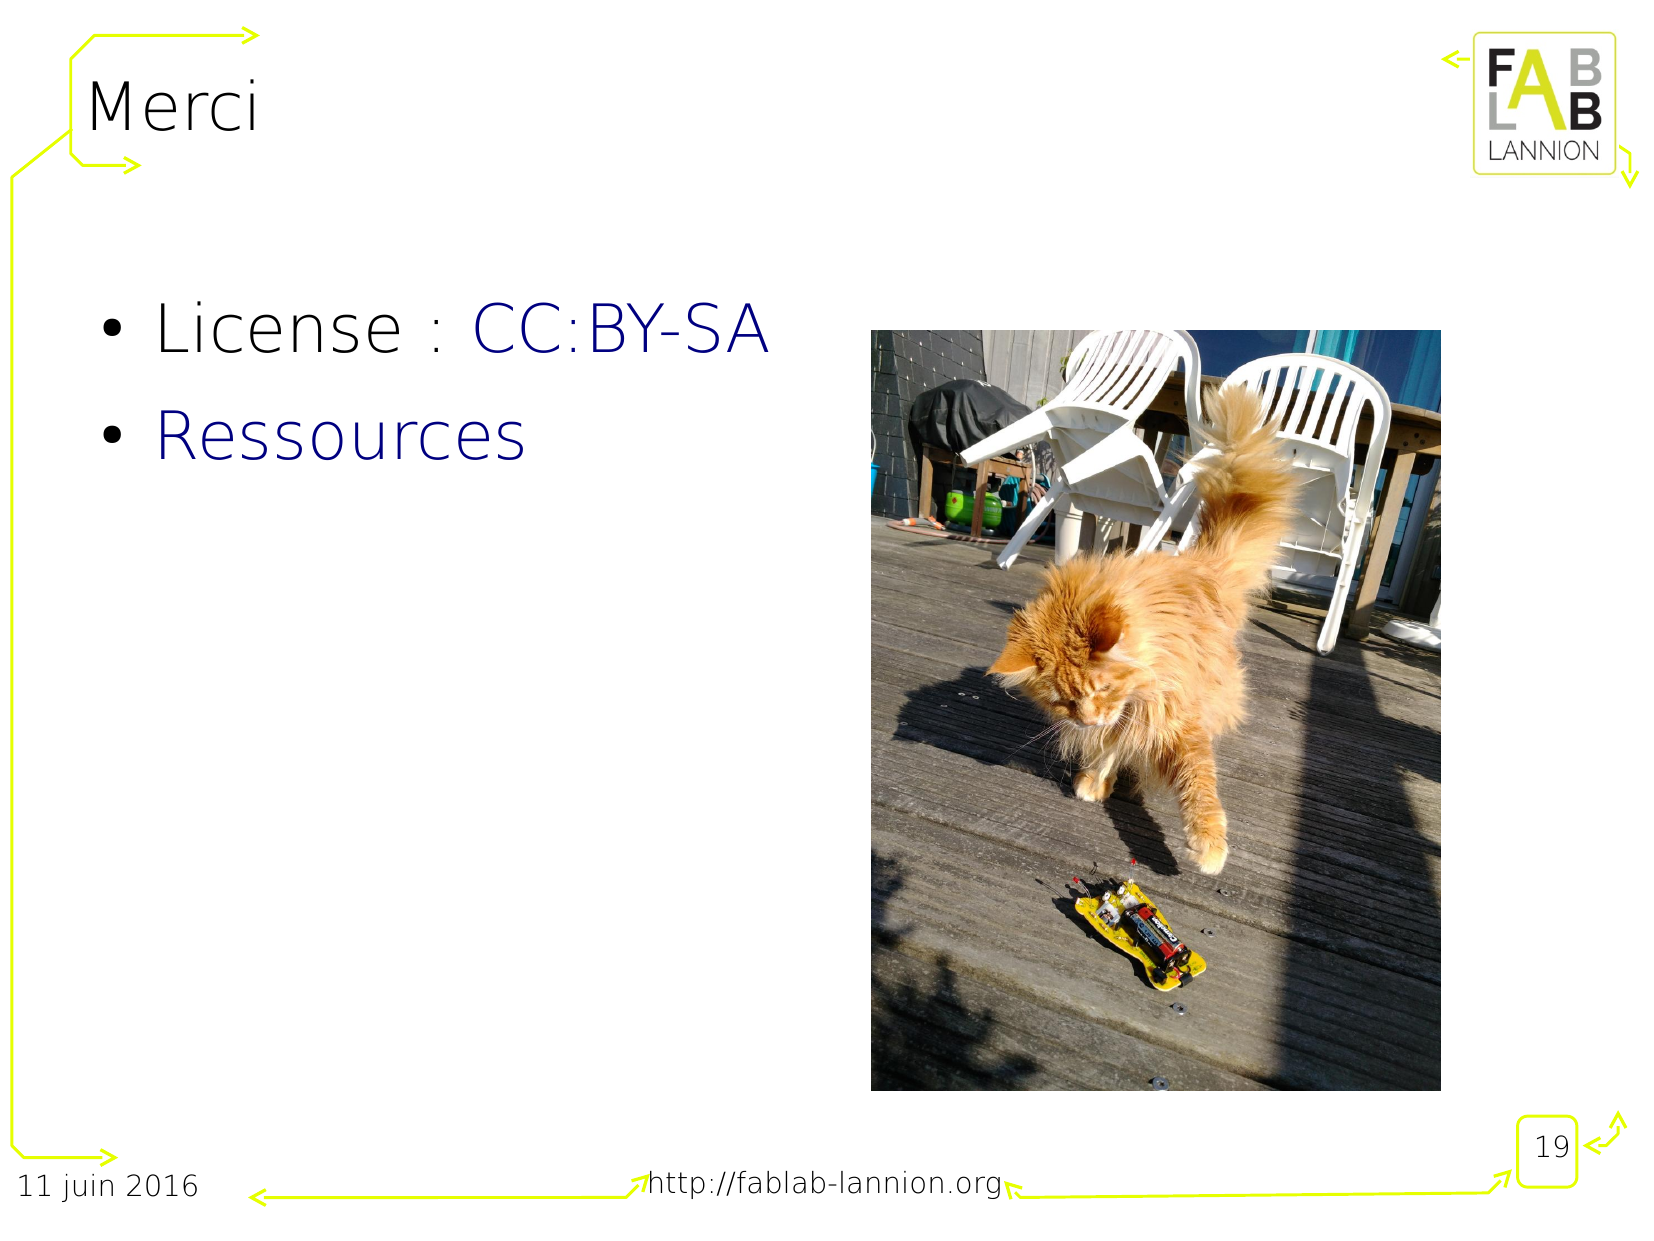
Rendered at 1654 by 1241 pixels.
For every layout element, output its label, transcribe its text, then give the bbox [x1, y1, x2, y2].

picture [871, 330, 1441, 1091]
list License : CC:BY-SA Ressources [82, 290, 1571, 1010]
picture [1470, 29, 1619, 178]
title Merci [82, 49, 1441, 166]
